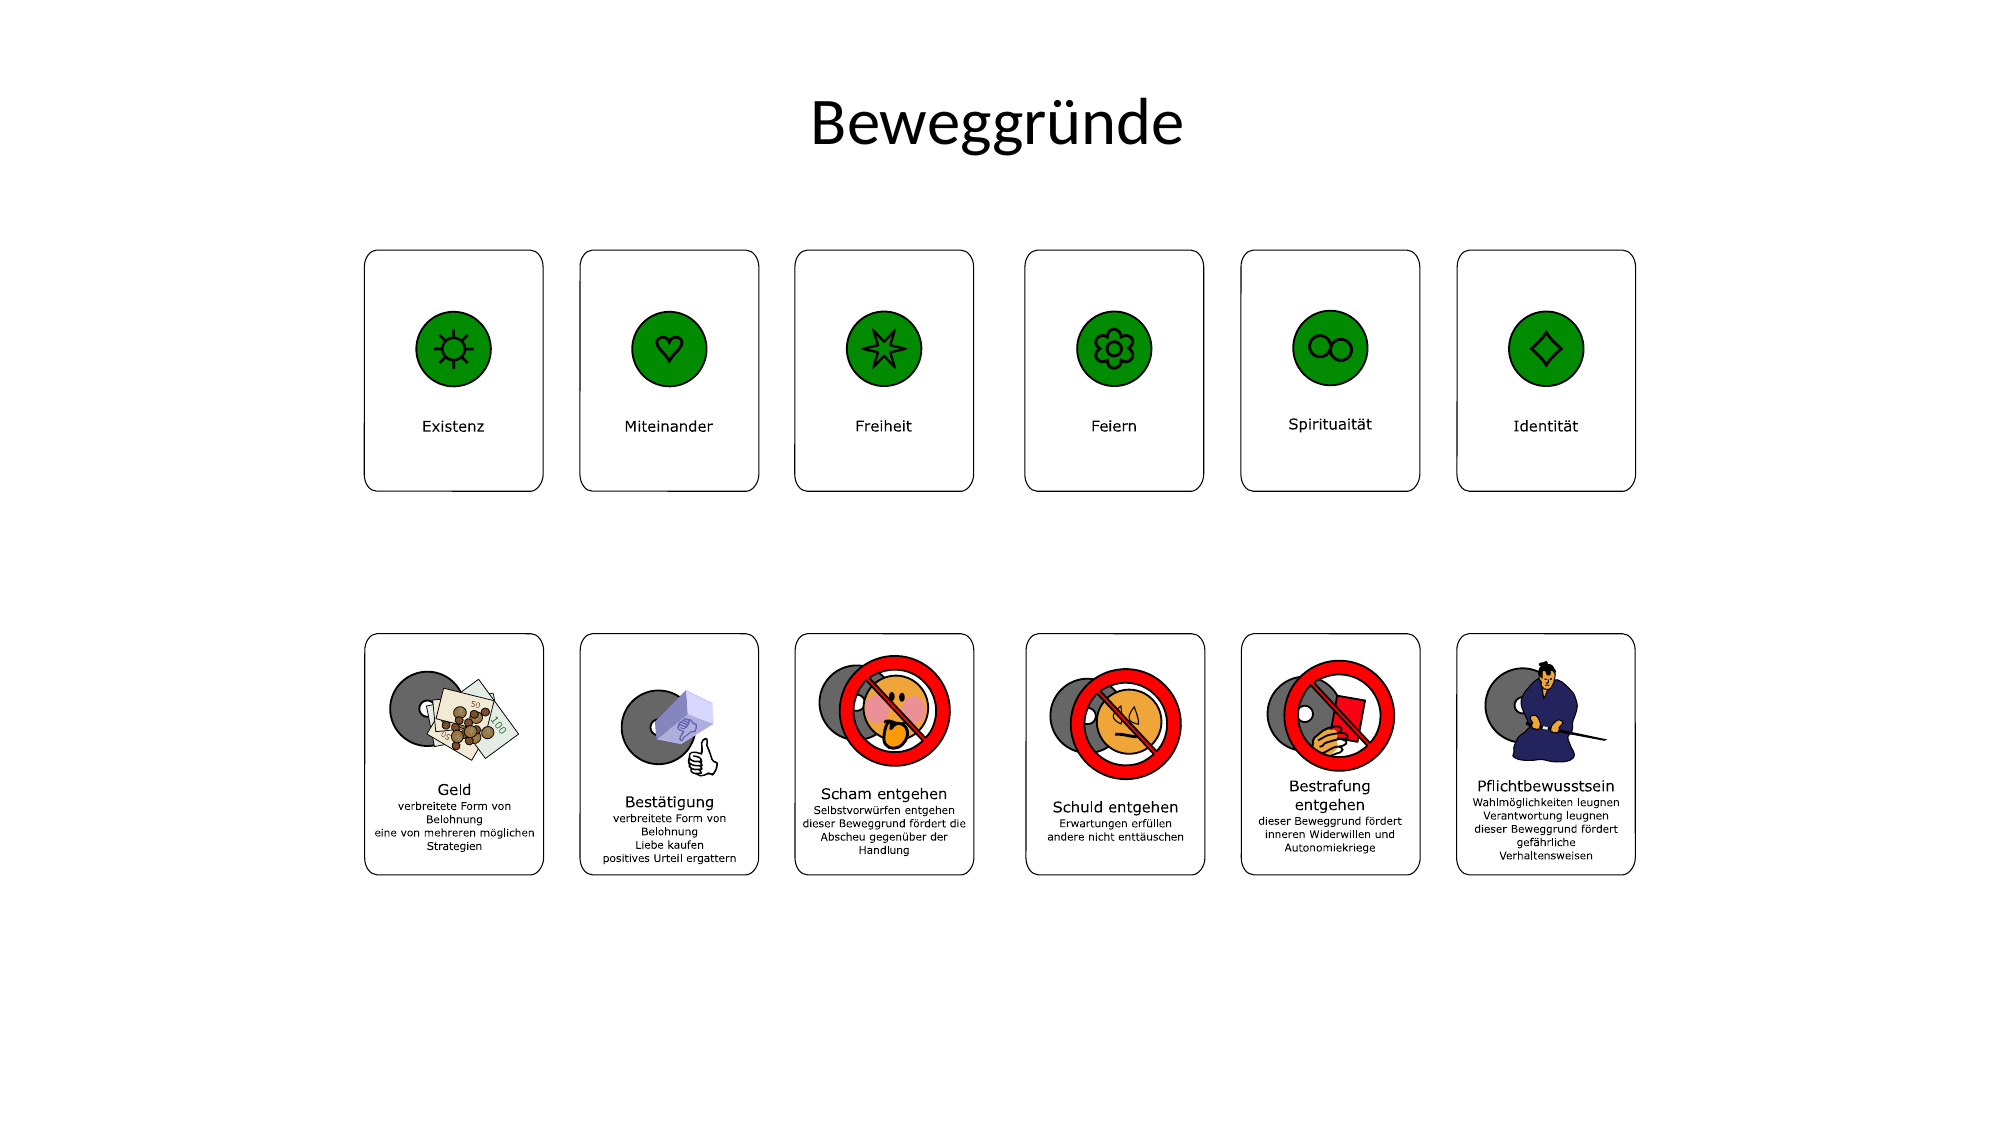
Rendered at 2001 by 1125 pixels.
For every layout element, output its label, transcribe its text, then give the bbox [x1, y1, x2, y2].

text_box [424, 828, 447, 837]
text_box [1497, 813, 1507, 820]
text_box [1337, 818, 1347, 825]
text_box [1348, 818, 1354, 825]
text_box [1564, 420, 1571, 432]
text_box [450, 814, 462, 824]
text_box [867, 847, 873, 854]
text_box [696, 799, 704, 808]
text_box [603, 854, 631, 865]
text_box [651, 814, 672, 823]
text_box [662, 854, 679, 863]
text_box [1054, 834, 1060, 841]
text_box [1483, 811, 1496, 820]
text_box [960, 821, 966, 828]
text_box [890, 847, 896, 854]
text_box [909, 832, 915, 841]
text_box [625, 420, 636, 432]
text_box [1547, 420, 1553, 432]
text_box [1514, 420, 1519, 432]
text_box [462, 783, 471, 796]
text_box [1081, 804, 1089, 813]
text_box [1125, 832, 1146, 841]
text_box [1610, 825, 1618, 834]
text_box [676, 814, 702, 823]
text_box [459, 423, 467, 432]
text_box [1166, 821, 1172, 828]
text_box [1289, 418, 1298, 430]
text_box [463, 817, 469, 824]
text_box [930, 832, 943, 841]
text_box [903, 832, 908, 841]
text_box [677, 799, 685, 811]
text_box [1347, 801, 1355, 811]
text_box [384, 830, 390, 837]
text_box [445, 421, 458, 432]
text_box [897, 847, 909, 857]
text_box [467, 842, 482, 851]
text_box [1092, 420, 1100, 432]
text_box [621, 690, 714, 765]
text_box [522, 830, 534, 837]
text_box [668, 840, 680, 849]
text_box [423, 420, 431, 432]
text_box [1539, 423, 1546, 432]
text_box [1581, 824, 1602, 833]
text_box [632, 856, 650, 863]
text_box [398, 803, 415, 811]
text_box [911, 787, 928, 800]
text_box [1290, 780, 1299, 792]
text_box [1161, 804, 1169, 813]
text_box [1077, 311, 1152, 387]
text_box [468, 423, 476, 432]
text_box [1098, 832, 1115, 841]
text_box [1336, 845, 1342, 852]
text_box [1053, 801, 1062, 813]
text_box [1508, 812, 1533, 820]
text_box [1557, 420, 1563, 432]
text_box [648, 423, 656, 432]
text_box [1526, 798, 1540, 807]
text_box [416, 311, 491, 387]
text_box [1316, 845, 1332, 852]
text_box [860, 806, 879, 815]
text_box [1353, 782, 1361, 792]
text_box [400, 830, 413, 837]
text_box Beweggründe [795, 70, 1205, 167]
text_box [686, 856, 703, 865]
text_box [439, 842, 466, 852]
text_box [1376, 816, 1386, 825]
text_box [1499, 798, 1522, 809]
text_box [1375, 832, 1381, 839]
text_box [1571, 824, 1577, 833]
text_box [814, 806, 827, 815]
text_box [698, 842, 704, 849]
text_box [893, 423, 901, 432]
text_box [868, 821, 892, 830]
text_box [470, 830, 476, 837]
text_box [1295, 817, 1336, 827]
text_box [1509, 311, 1584, 387]
text_box [880, 845, 886, 855]
text_box [1295, 801, 1304, 811]
text_box [821, 788, 839, 800]
text_box [899, 819, 905, 828]
text_box [688, 420, 697, 432]
text_box [810, 819, 836, 828]
text_box [1533, 851, 1550, 860]
text_box [726, 856, 736, 863]
text_box [1063, 804, 1071, 813]
text_box [470, 817, 482, 826]
text_box [461, 802, 487, 811]
text_box [880, 805, 894, 815]
text_box [929, 805, 941, 815]
text_box [670, 423, 678, 432]
text_box [1131, 819, 1153, 828]
text_box [1102, 821, 1114, 830]
text_box [1337, 779, 1351, 792]
text_box [704, 854, 725, 863]
text_box [869, 834, 895, 843]
text_box [949, 807, 955, 814]
text_box [1606, 782, 1614, 792]
text_box [1551, 853, 1571, 860]
text_box [1554, 783, 1562, 792]
text_box [626, 796, 666, 808]
text_box [459, 830, 469, 837]
text_box [1309, 830, 1322, 839]
text_box [1358, 832, 1364, 839]
text_box [1524, 780, 1532, 792]
text_box [1151, 801, 1159, 813]
text_box [1159, 821, 1165, 828]
text_box [820, 832, 834, 841]
text_box [929, 790, 938, 800]
text_box [390, 671, 519, 761]
text_box [1572, 851, 1586, 860]
text_box [1170, 803, 1178, 813]
text_box [687, 737, 718, 777]
text_box [681, 840, 697, 849]
text_box [896, 834, 902, 841]
text_box [1267, 660, 1395, 771]
text_box [680, 423, 687, 432]
text_box [692, 829, 698, 838]
text_box [846, 311, 922, 387]
text_box [1478, 779, 1494, 792]
text_box [1555, 837, 1576, 847]
text_box [1142, 804, 1150, 813]
text_box [720, 815, 726, 822]
text_box [375, 828, 383, 837]
text_box [909, 819, 937, 828]
text_box [1362, 782, 1370, 795]
text_box [1313, 799, 1327, 814]
text_box [507, 828, 521, 837]
text_box [1600, 800, 1606, 807]
text_box [896, 788, 910, 803]
text_box [1563, 780, 1592, 792]
text_box [1554, 798, 1573, 807]
text_box [1474, 824, 1502, 833]
text_box [705, 799, 713, 811]
text_box [1313, 418, 1337, 430]
text_box [1109, 804, 1117, 813]
text_box [1366, 418, 1372, 430]
text_box [1258, 816, 1267, 825]
text_box [613, 813, 650, 823]
text_box [1541, 798, 1553, 807]
text_box [1329, 801, 1337, 811]
text_box [950, 819, 956, 828]
text_box [1533, 782, 1541, 792]
text_box [1517, 837, 1539, 849]
text_box [906, 420, 912, 432]
text_box [840, 787, 857, 800]
text_box [1343, 843, 1375, 854]
text_box [1550, 813, 1562, 822]
text_box [687, 799, 695, 808]
text_box [1547, 838, 1553, 847]
text_box [1572, 420, 1578, 432]
text_box [819, 655, 950, 766]
text_box [1047, 834, 1053, 841]
text_box [1524, 853, 1530, 860]
text_box [1607, 800, 1619, 807]
text_box [707, 423, 713, 432]
text_box [443, 817, 449, 824]
text_box [1472, 798, 1495, 807]
text_box [391, 830, 397, 837]
text_box [414, 830, 420, 837]
text_box [1305, 801, 1312, 811]
text_box [1541, 783, 1553, 792]
text_box [1387, 817, 1402, 825]
text_box [1268, 818, 1286, 825]
text_box [432, 423, 440, 432]
text_box [1061, 832, 1073, 841]
text_box [1485, 661, 1608, 762]
text_box [856, 420, 864, 432]
text_box [1500, 780, 1517, 792]
text_box [1365, 816, 1375, 825]
text_box [1603, 826, 1609, 833]
text_box [1127, 801, 1141, 816]
text_box [1060, 819, 1085, 828]
text_box [916, 834, 927, 841]
text_box [636, 840, 664, 849]
text_box [427, 815, 440, 824]
text_box [427, 842, 438, 851]
text_box [938, 819, 946, 828]
text_box [1596, 813, 1609, 820]
text_box [1338, 798, 1346, 811]
text_box [1300, 782, 1308, 792]
text_box [905, 807, 917, 815]
text_box [416, 801, 457, 811]
text_box [1517, 780, 1523, 792]
text_box [1299, 420, 1308, 433]
text_box [1147, 834, 1164, 841]
text_box [1534, 812, 1549, 820]
text_box [865, 423, 879, 432]
text_box [1309, 780, 1322, 792]
text_box [859, 846, 866, 855]
text_box [1284, 843, 1309, 852]
text_box [1593, 782, 1601, 792]
text_box [1338, 420, 1346, 430]
text_box [942, 807, 948, 815]
text_box [1072, 801, 1079, 813]
text_box [438, 783, 458, 796]
text_box [1118, 803, 1126, 813]
text_box [1113, 423, 1121, 432]
text_box [448, 830, 458, 837]
text_box [1323, 782, 1336, 792]
text_box [1122, 423, 1136, 432]
text_box [707, 816, 719, 823]
text_box [658, 829, 664, 836]
text_box [1265, 830, 1274, 839]
text_box [477, 423, 484, 432]
text_box [1587, 853, 1593, 860]
text_box [1553, 826, 1570, 833]
text_box [1587, 800, 1599, 809]
text_box [1580, 800, 1586, 807]
text_box [632, 311, 707, 387]
text_box [667, 796, 676, 808]
text_box [1513, 851, 1523, 860]
text_box [1086, 819, 1101, 828]
text_box [491, 803, 504, 811]
text_box [1293, 310, 1368, 386]
text_box [1356, 801, 1364, 811]
text_box [1094, 801, 1102, 813]
text_box [939, 790, 947, 800]
text_box [1178, 834, 1184, 841]
text_box [918, 806, 928, 817]
text_box [661, 423, 669, 432]
text_box [839, 819, 867, 828]
text_box [1511, 825, 1552, 836]
text_box [835, 832, 865, 841]
text_box [1499, 851, 1512, 860]
text_box [1529, 423, 1537, 432]
text_box [1323, 830, 1352, 839]
text_box [685, 829, 691, 836]
text_box [1382, 830, 1394, 839]
text_box [665, 827, 684, 836]
text_box [887, 790, 895, 800]
text_box [480, 828, 503, 839]
text_box [505, 803, 511, 810]
text_box [654, 854, 661, 863]
text_box [1050, 669, 1181, 780]
text_box [698, 423, 706, 432]
text_box [1569, 813, 1595, 822]
text_box [1165, 832, 1177, 841]
text_box [1520, 420, 1528, 432]
text_box [877, 790, 886, 800]
text_box [803, 819, 809, 828]
text_box [831, 805, 859, 815]
text_box [1118, 834, 1124, 841]
text_box [1074, 834, 1084, 841]
text_box [884, 420, 892, 432]
text_box [642, 827, 655, 836]
text_box [638, 420, 647, 432]
text_box [1115, 821, 1121, 828]
text_box [858, 790, 871, 800]
text_box [1355, 816, 1361, 825]
text_box [1351, 418, 1365, 430]
text_box [1100, 423, 1108, 432]
text_box [1275, 832, 1305, 839]
text_box [1540, 837, 1546, 847]
